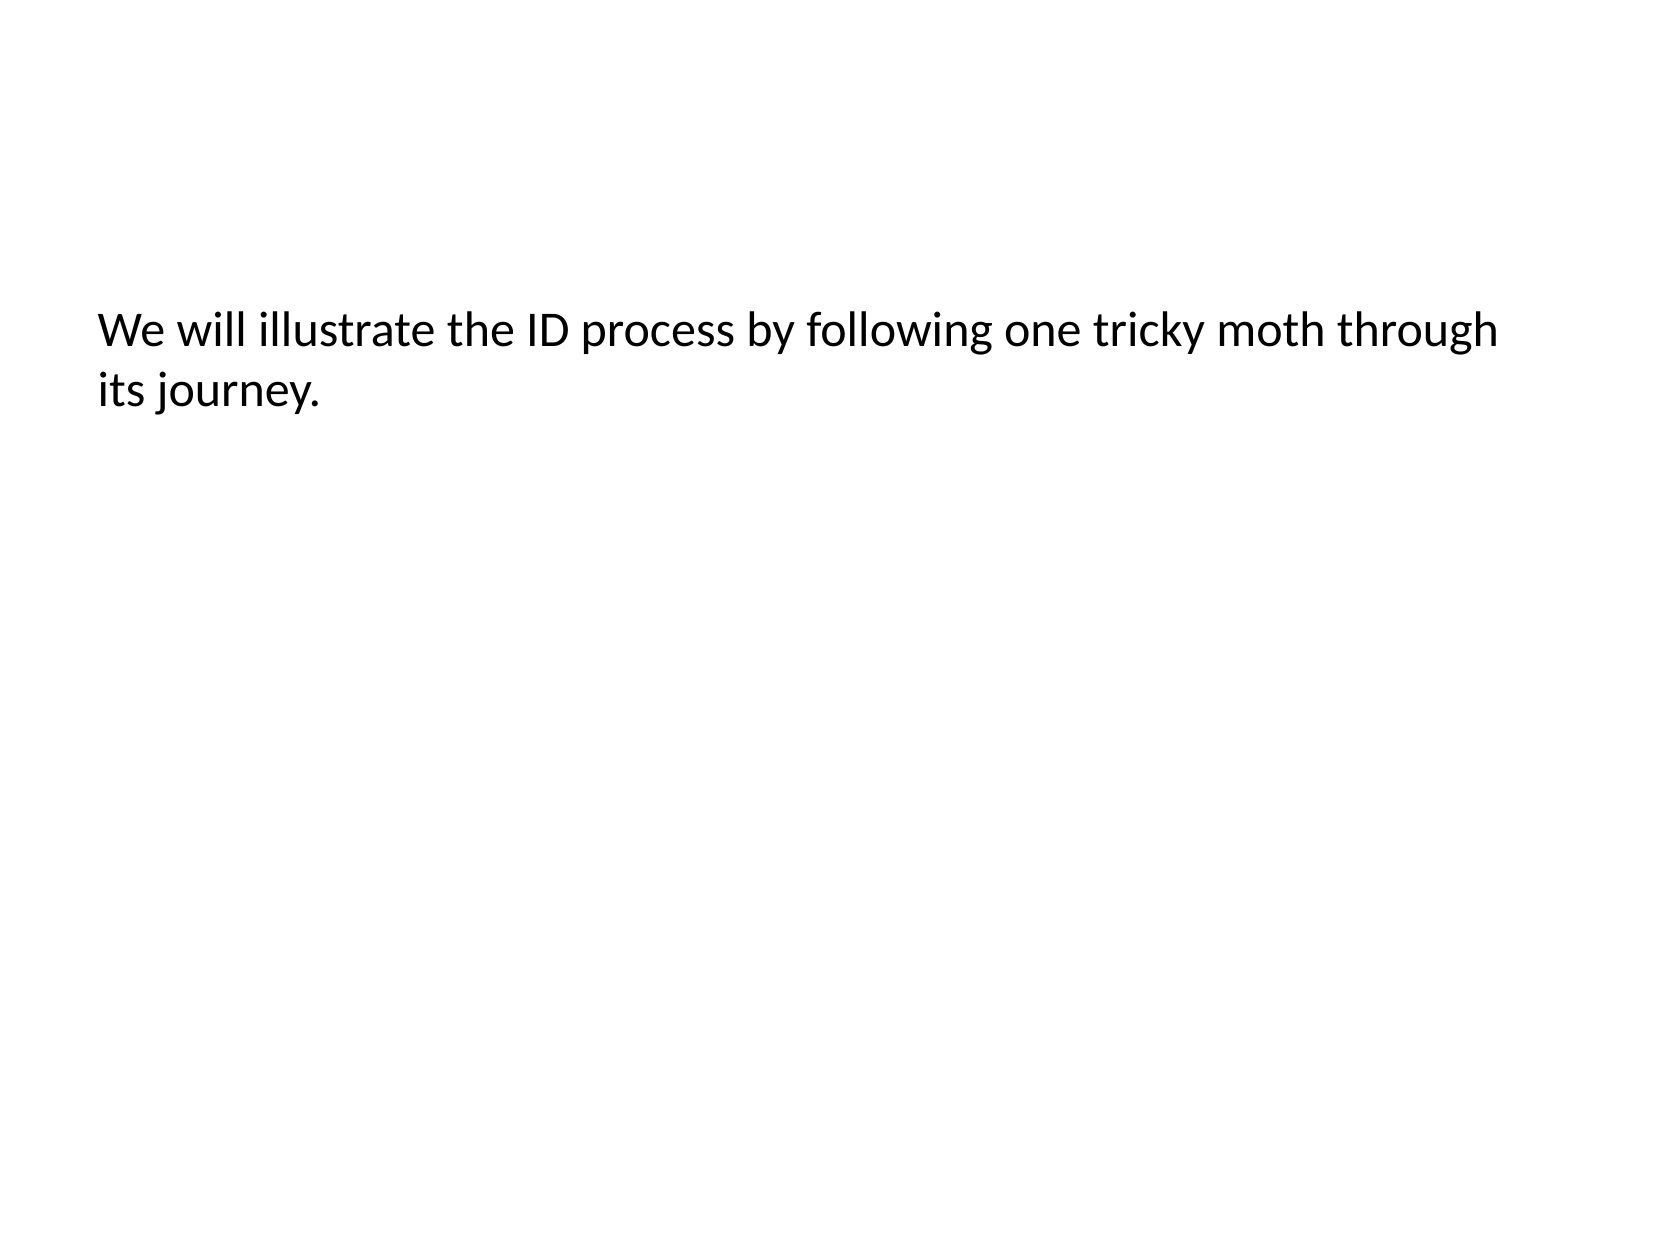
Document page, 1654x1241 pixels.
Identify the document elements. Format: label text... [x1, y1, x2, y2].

list We will illustrate the ID process by following one tricky moth through its journey. [82, 289, 1571, 1108]
